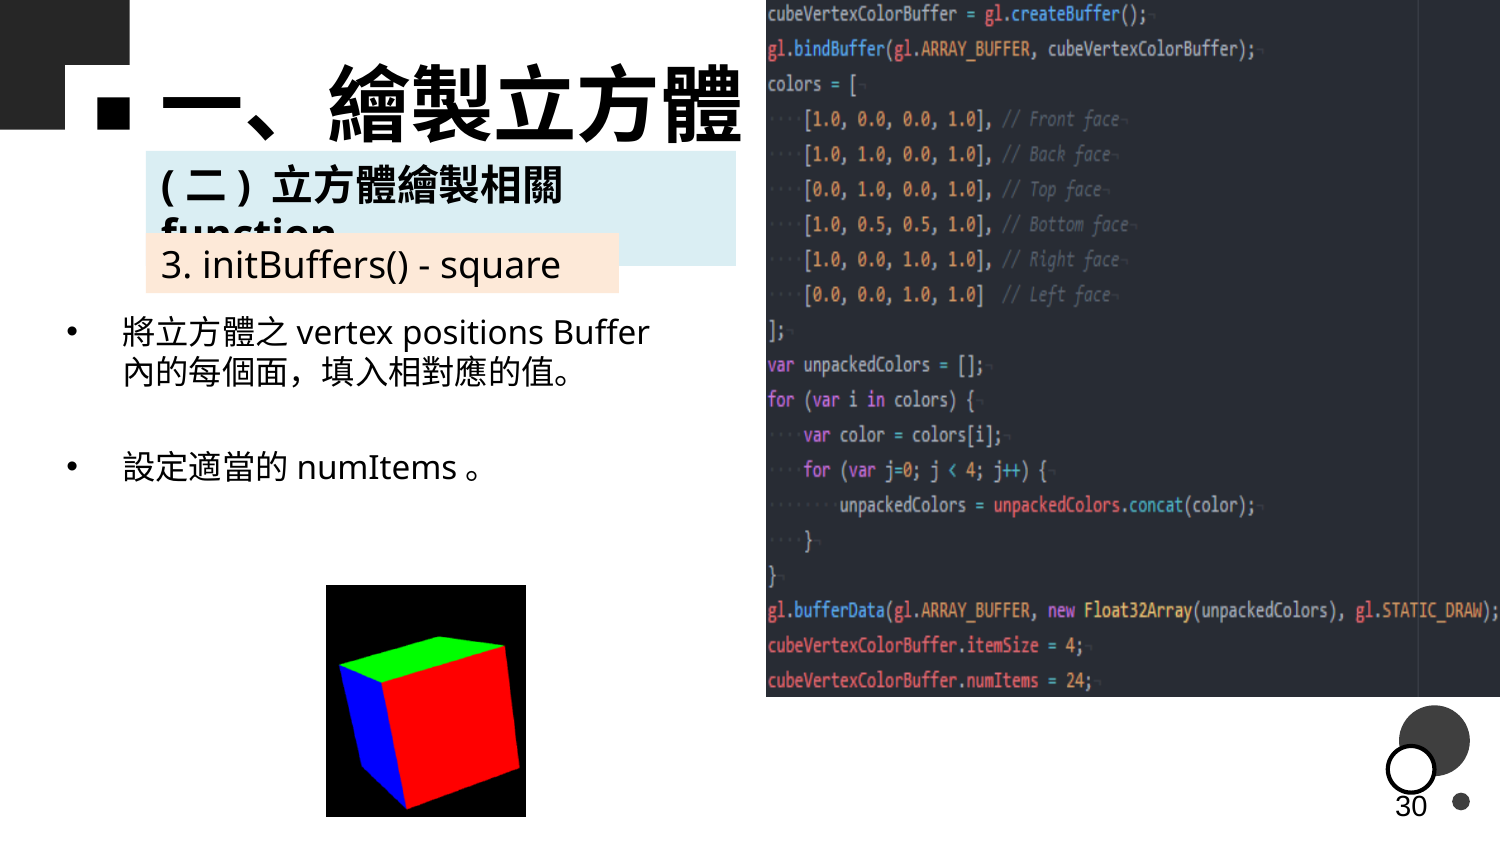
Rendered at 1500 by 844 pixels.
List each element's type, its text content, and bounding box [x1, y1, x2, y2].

title 一、繪製立方體 [145, 32, 766, 173]
text_box 3. initBuffers() - square [145, 233, 619, 294]
text_box [1387, 705, 1470, 782]
picture [766, 0, 1500, 697]
slide_number <number> [1092, 782, 1443, 827]
text_box [1452, 792, 1470, 811]
text_box (二) 立方體繪製相關function [145, 150, 736, 266]
text_box [97, 97, 130, 130]
text_box 將立方體之vertex positions Buffer內的每個面，填入相對應的值。 設定適當的numItems。 [32, 303, 678, 562]
text_box [0, 0, 130, 130]
picture [326, 585, 526, 817]
